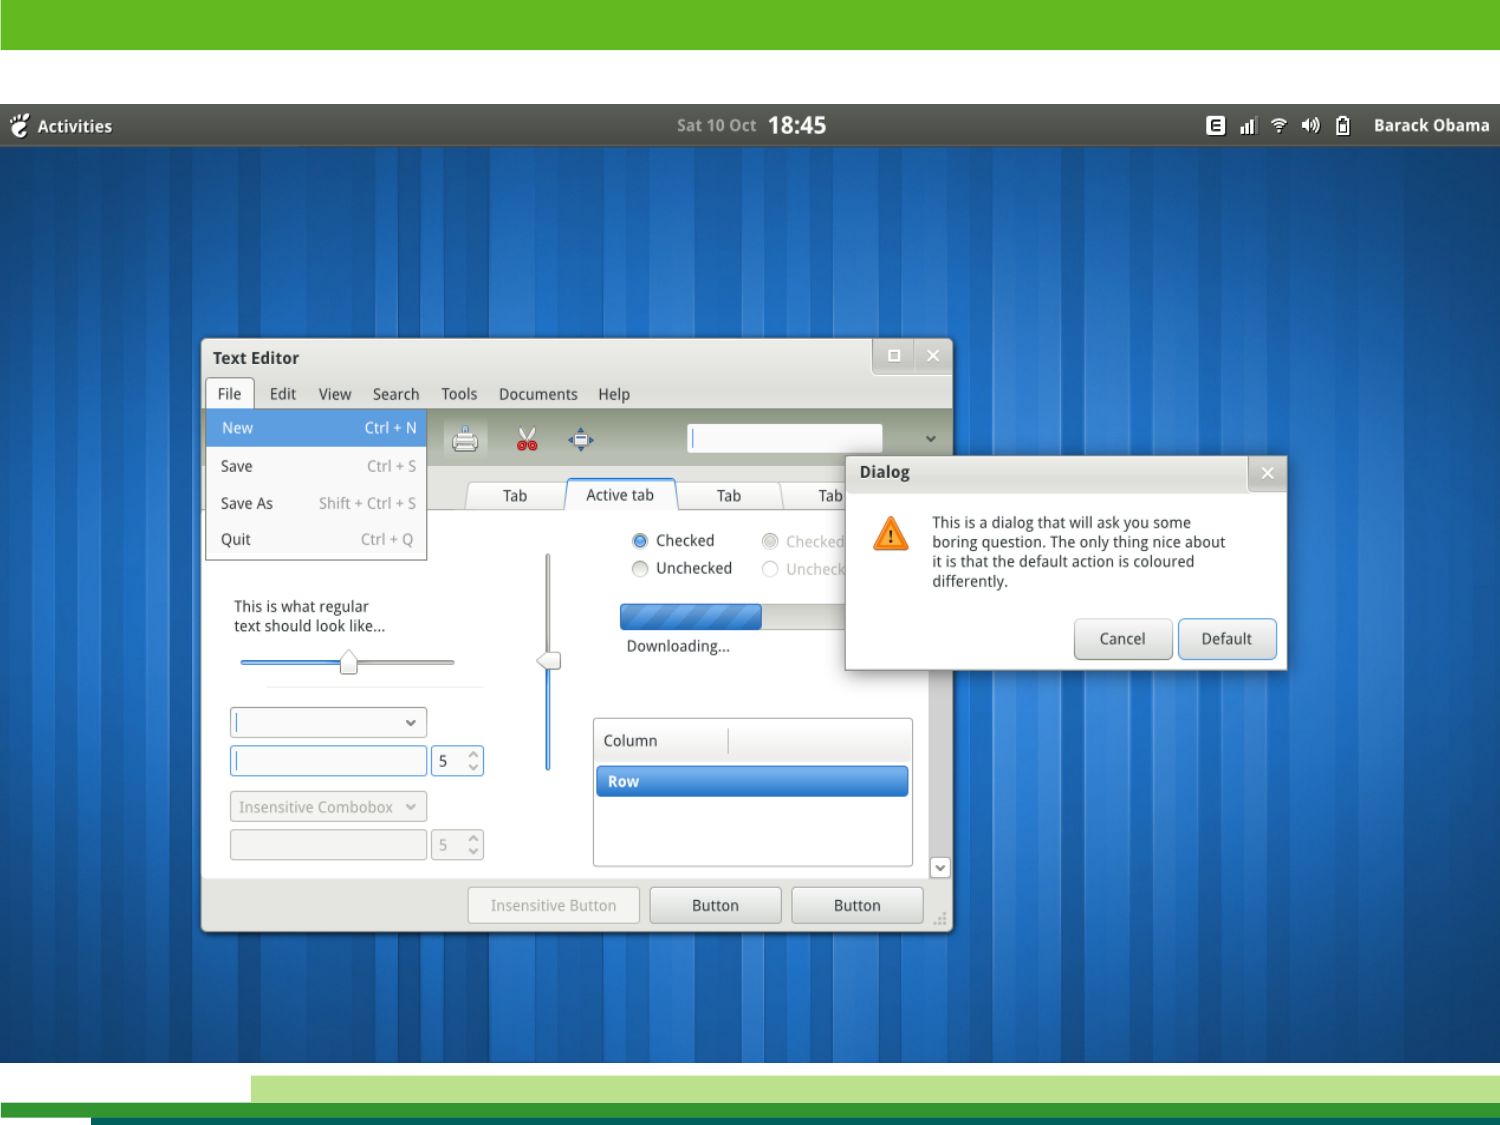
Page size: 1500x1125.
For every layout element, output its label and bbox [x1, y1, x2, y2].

picture [0, 104, 1500, 1063]
